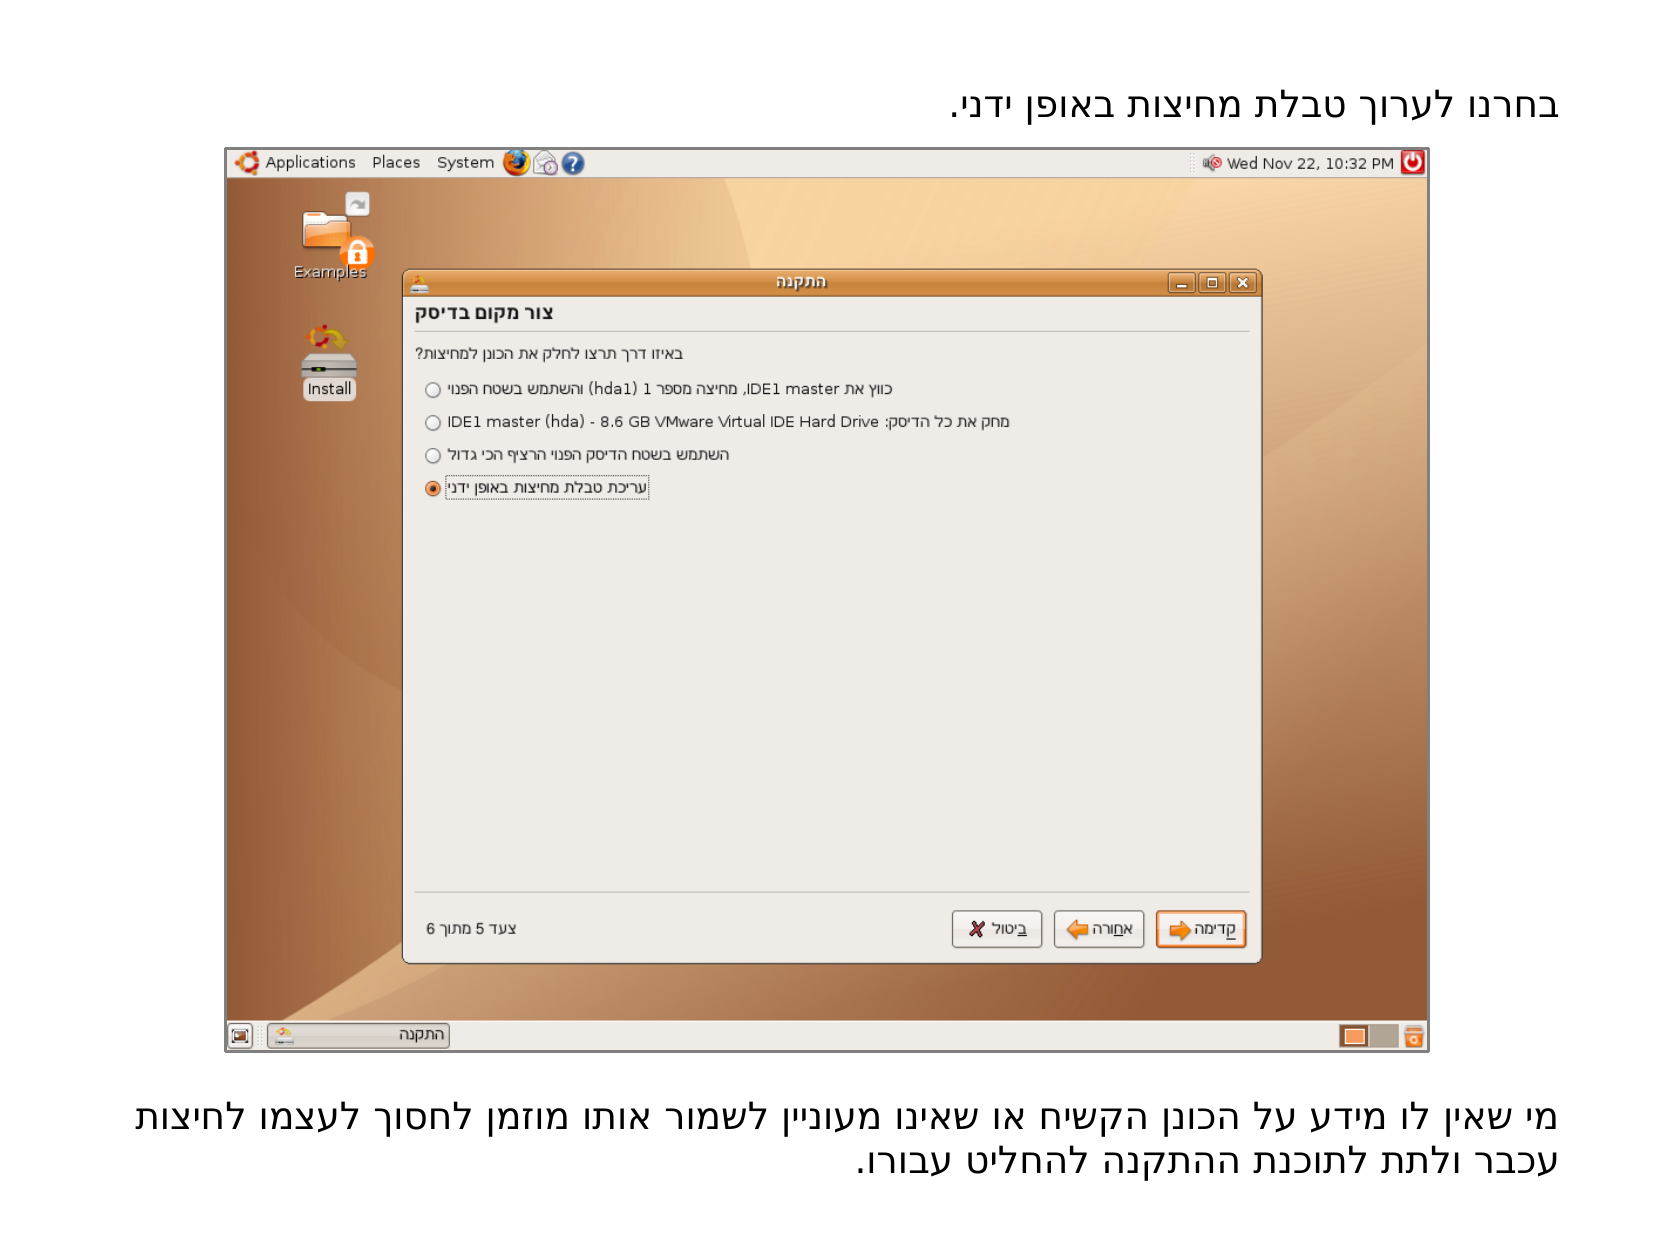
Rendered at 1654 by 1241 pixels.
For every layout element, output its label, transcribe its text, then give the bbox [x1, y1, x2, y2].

text_box בחרנו לערוך טבלת מחיצות באופן ידני. [225, 75, 1576, 136]
text_box מי שאין לו מידע על הכונן הקשיח או שאינו מעוניין לשמור אותו מוזמן לחסוך לעצמו לחיצות עכבר ולתת לתוכנת ההתקנה להחליט עבורו. [75, 1087, 1576, 1241]
picture [226, 150, 1427, 1051]
